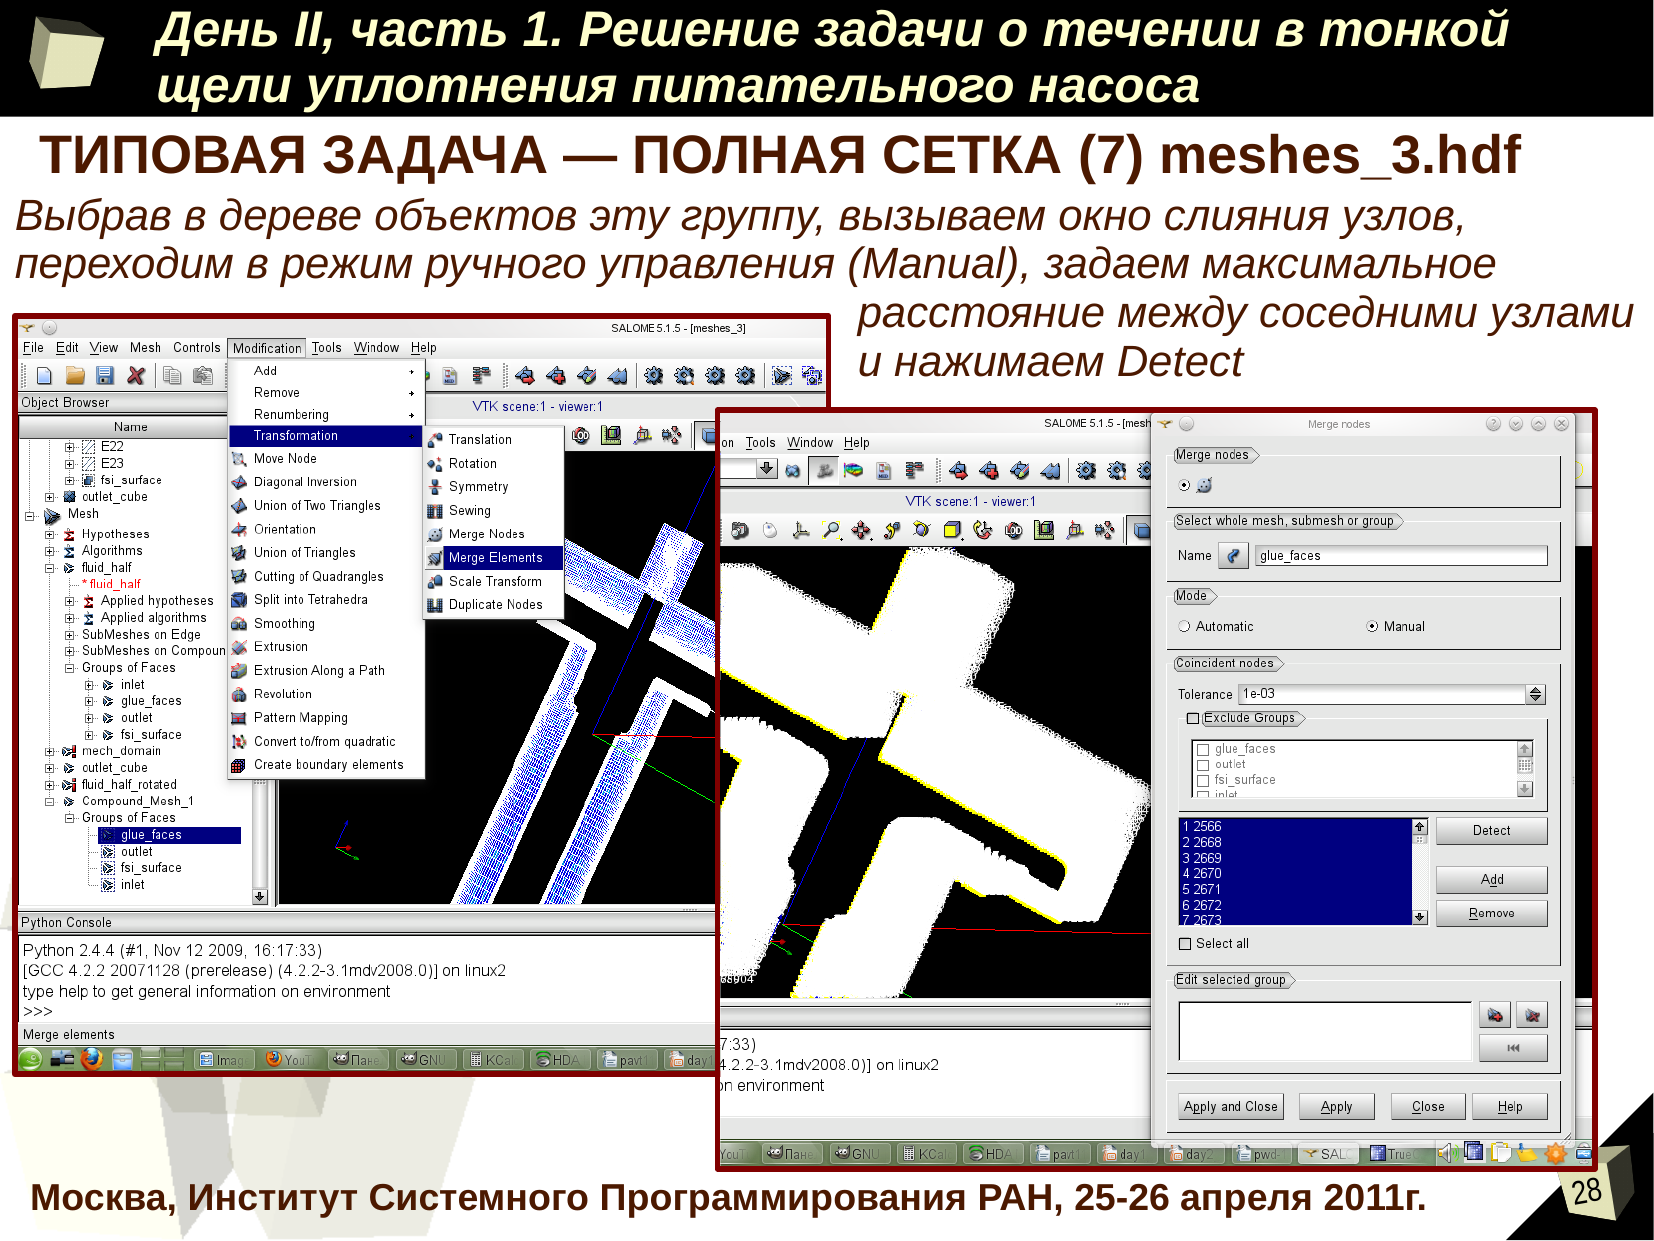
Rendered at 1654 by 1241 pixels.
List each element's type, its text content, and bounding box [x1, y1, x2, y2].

picture [464, 1193, 472, 1198]
picture [0, 726, 477, 1241]
text_box ТИПОВАЯ ЗАДАЧА — ПОЛНАЯ СЕТКА (7) meshes_3.hdf [24, 117, 1625, 183]
picture [17, 318, 826, 1072]
text_box Выбрав в дереве объектов эту группу, вызываем окно слияния узлов, переходим в режим ручного управления (Manual), задаем максимальное расстояние между соседними узлами и нажимаем Detect [0, 183, 1654, 394]
picture [720, 413, 1593, 1166]
